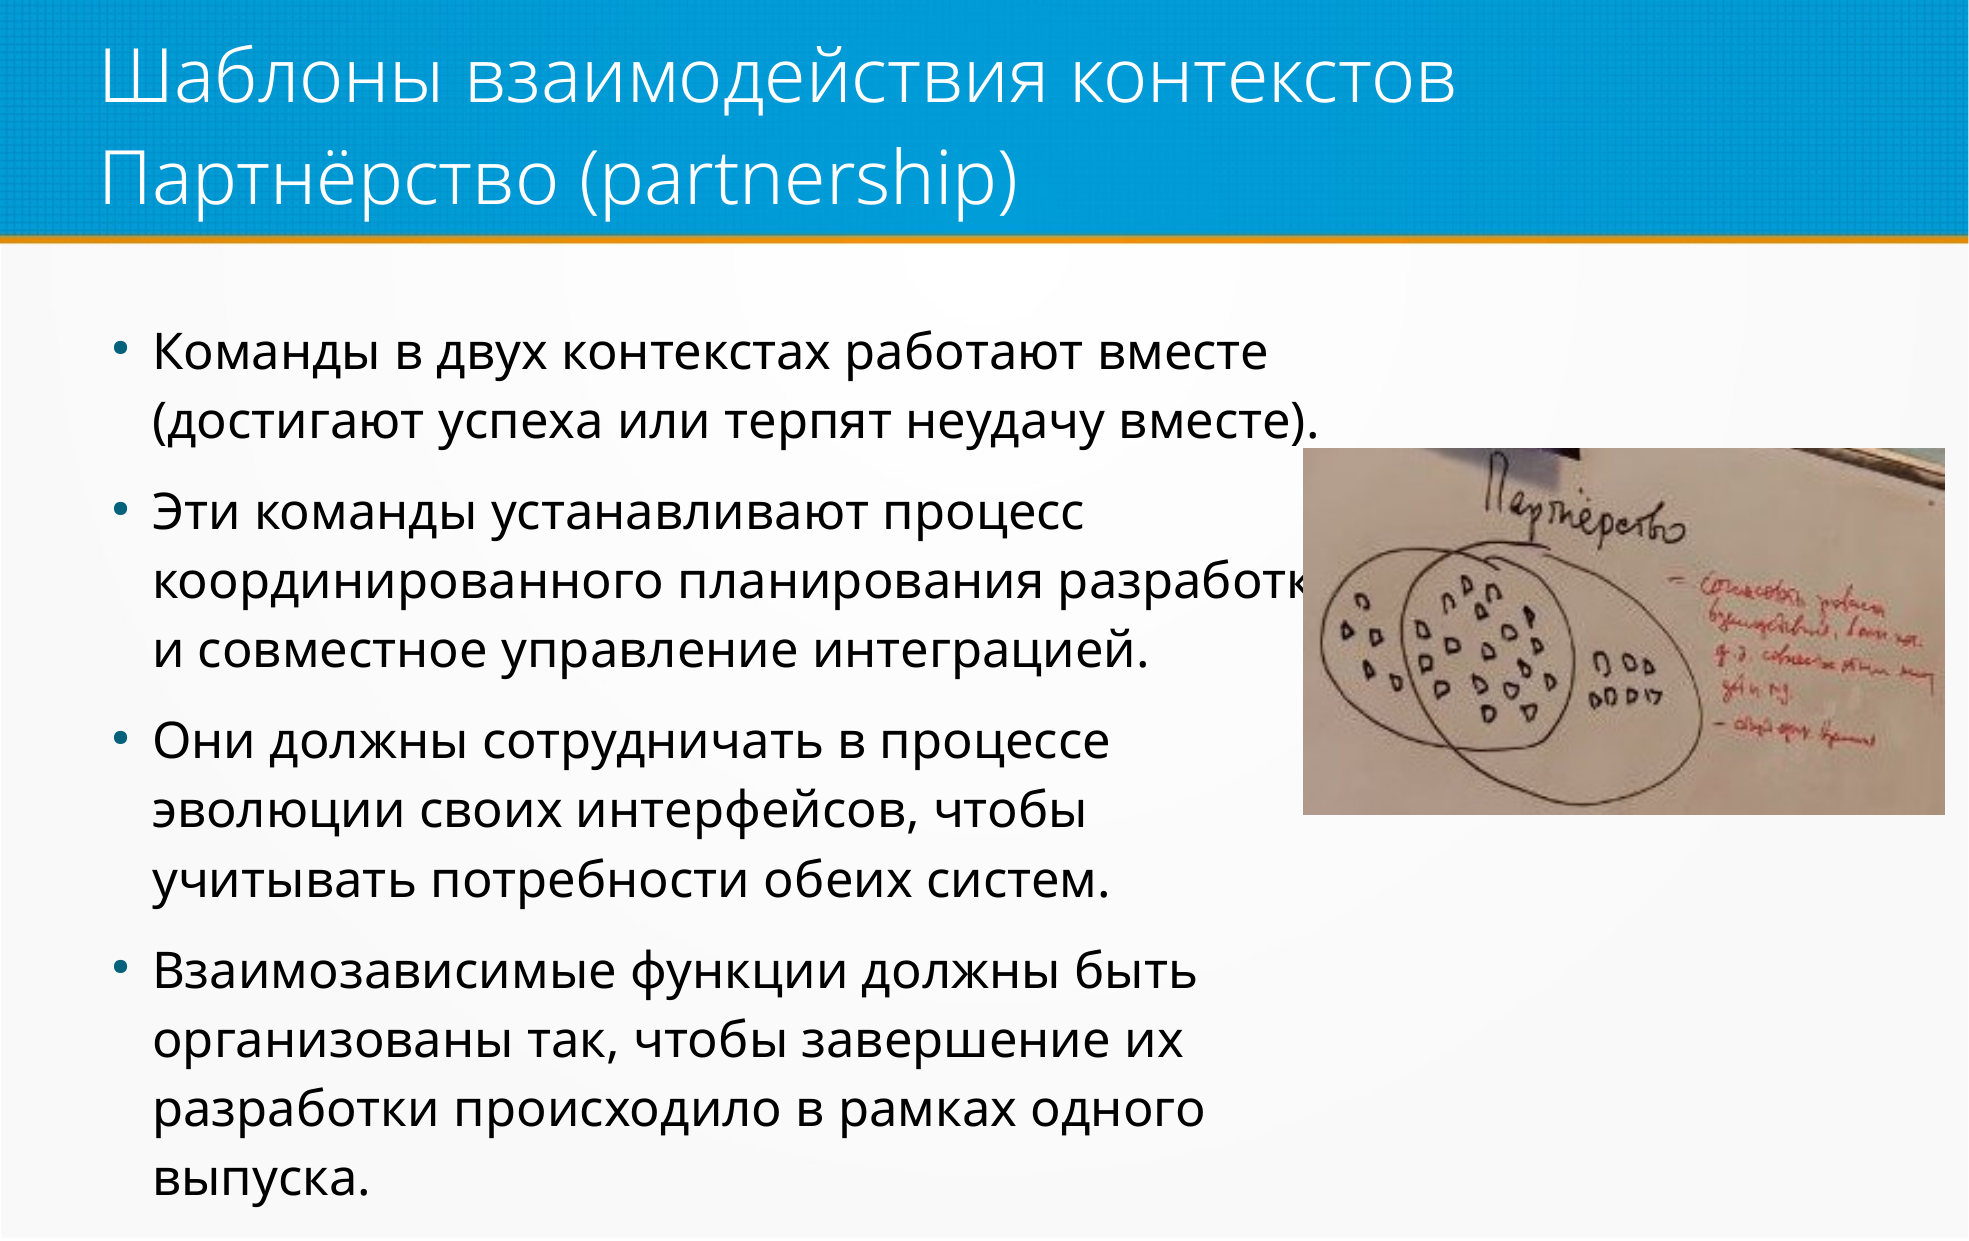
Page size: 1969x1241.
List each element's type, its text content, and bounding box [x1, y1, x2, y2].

picture [0, 233, 1969, 1241]
list Команды в двух контекстах работают вместе (достигают успеха или терпят неудачу вместе). Эти команды устанавливают процесс координированного планирования разработки и совместное управление интеграцией. Они должны сотрудничать в процессе эволюции своих интерфейсов, чтобы учитывать потребности обеих систем. Взаимозависимые функции должны быть организованы так, чтобы завершение их разработки происходило в рамках одного выпуска. [98, 315, 1359, 1241]
title Шаблоны взаимодействия контекстов Партнёрство (partnership) [98, 19, 1870, 227]
